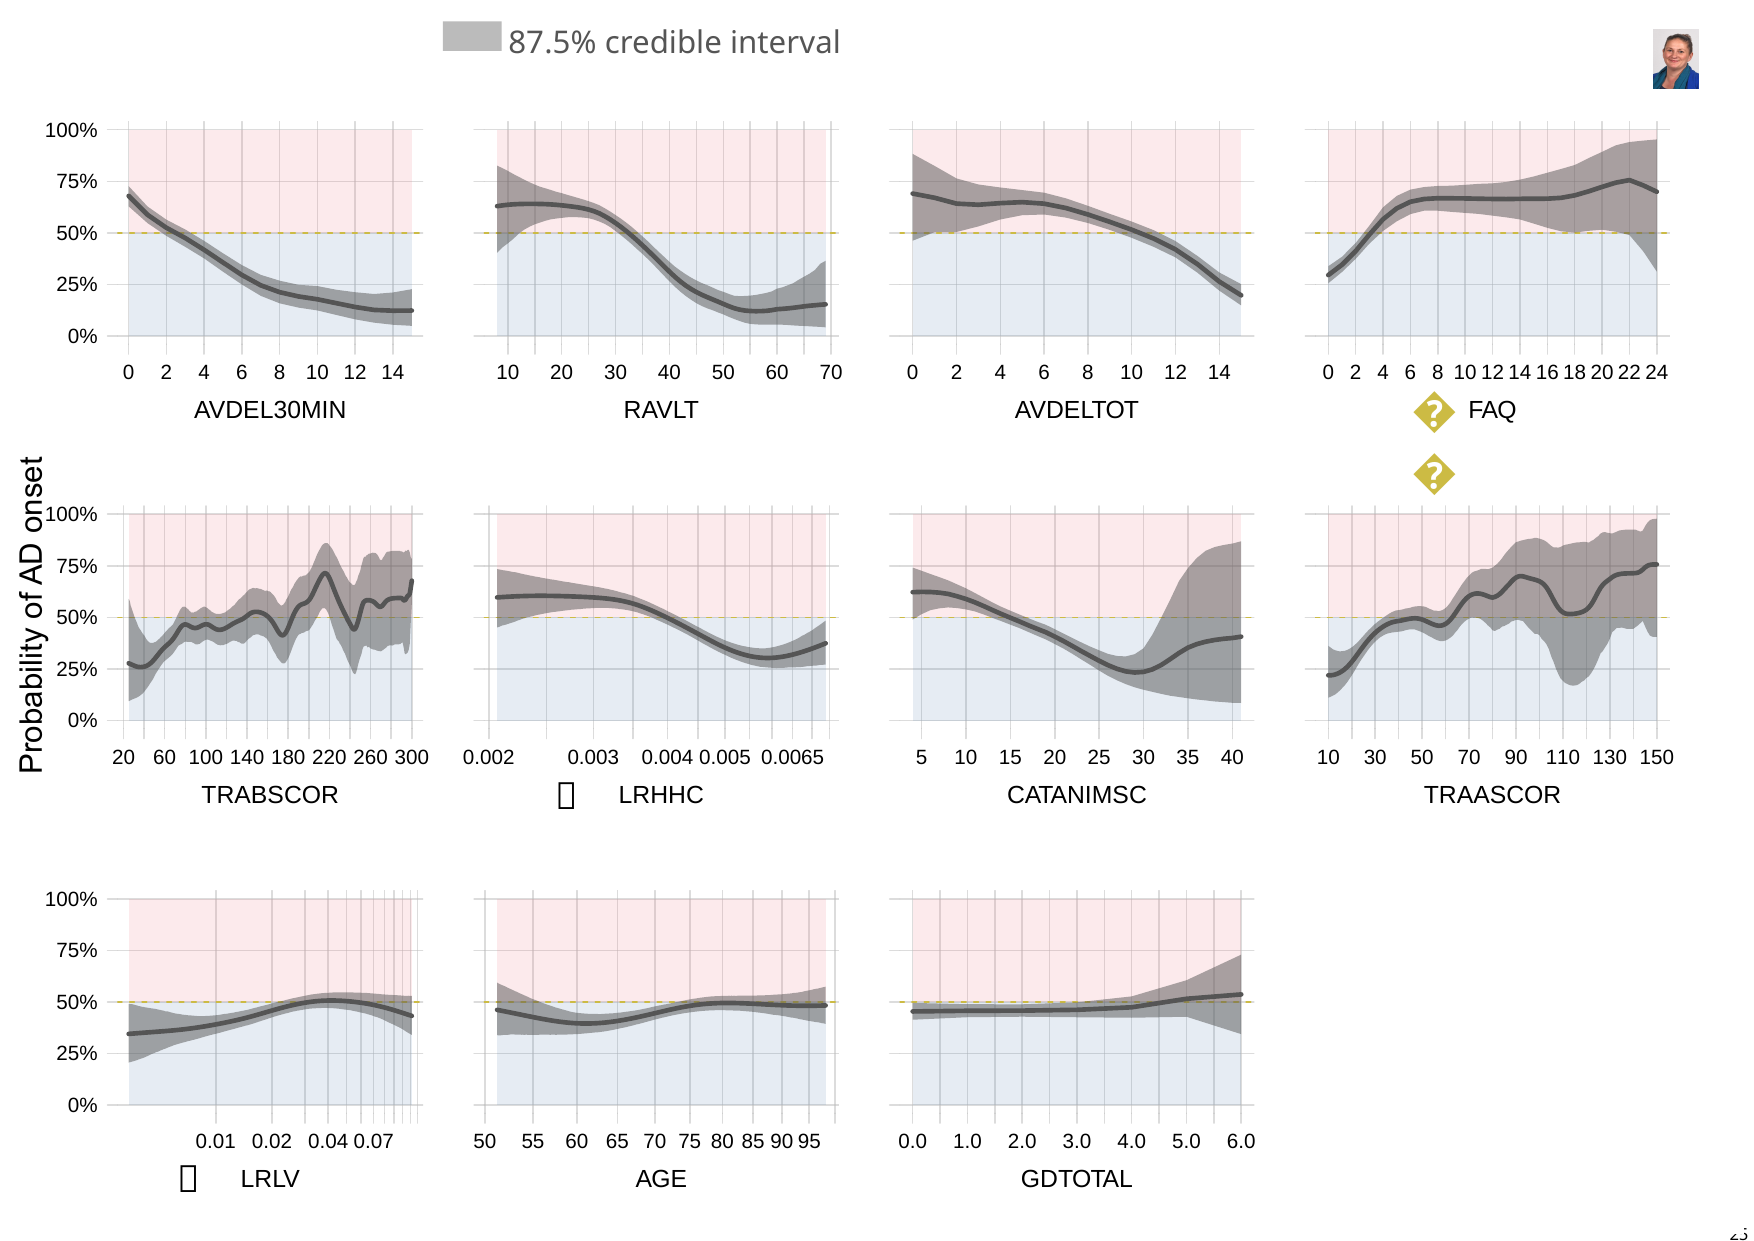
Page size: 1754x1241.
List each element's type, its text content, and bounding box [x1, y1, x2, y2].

text_box 87.5% credible interval [493, 13, 834, 60]
text_box [442, 21, 493, 51]
text_box 🧠 [162, 1145, 244, 1210]
text_box 🧠 [540, 762, 622, 828]
text_box 👪 [1396, 370, 1473, 446]
text_box Probability of AD onset [6, 442, 56, 790]
picture [9, 6, 1745, 1234]
